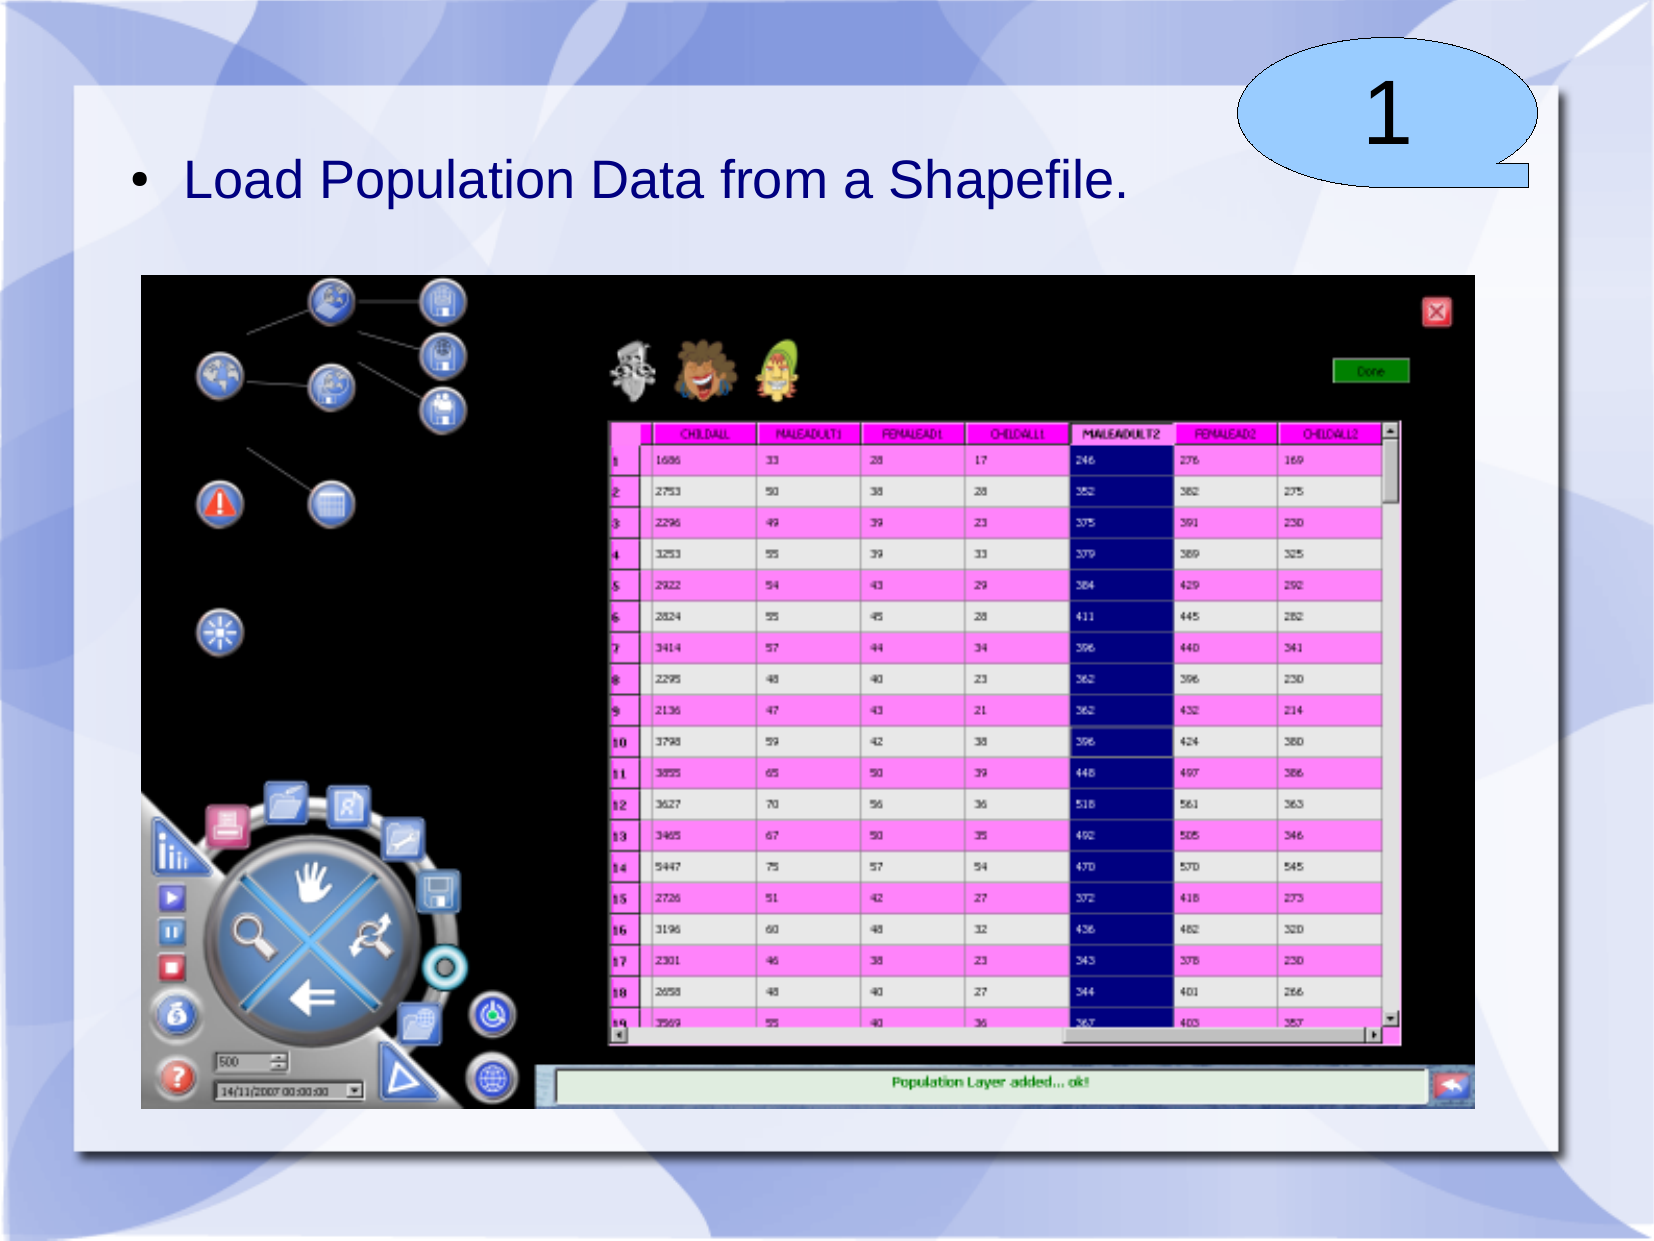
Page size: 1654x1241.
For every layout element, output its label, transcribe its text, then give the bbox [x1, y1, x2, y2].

text_box 1 [1237, 37, 1538, 188]
picture [0, 0, 1654, 1241]
list Load Population Data from a Shapefile. [112, 150, 1471, 526]
